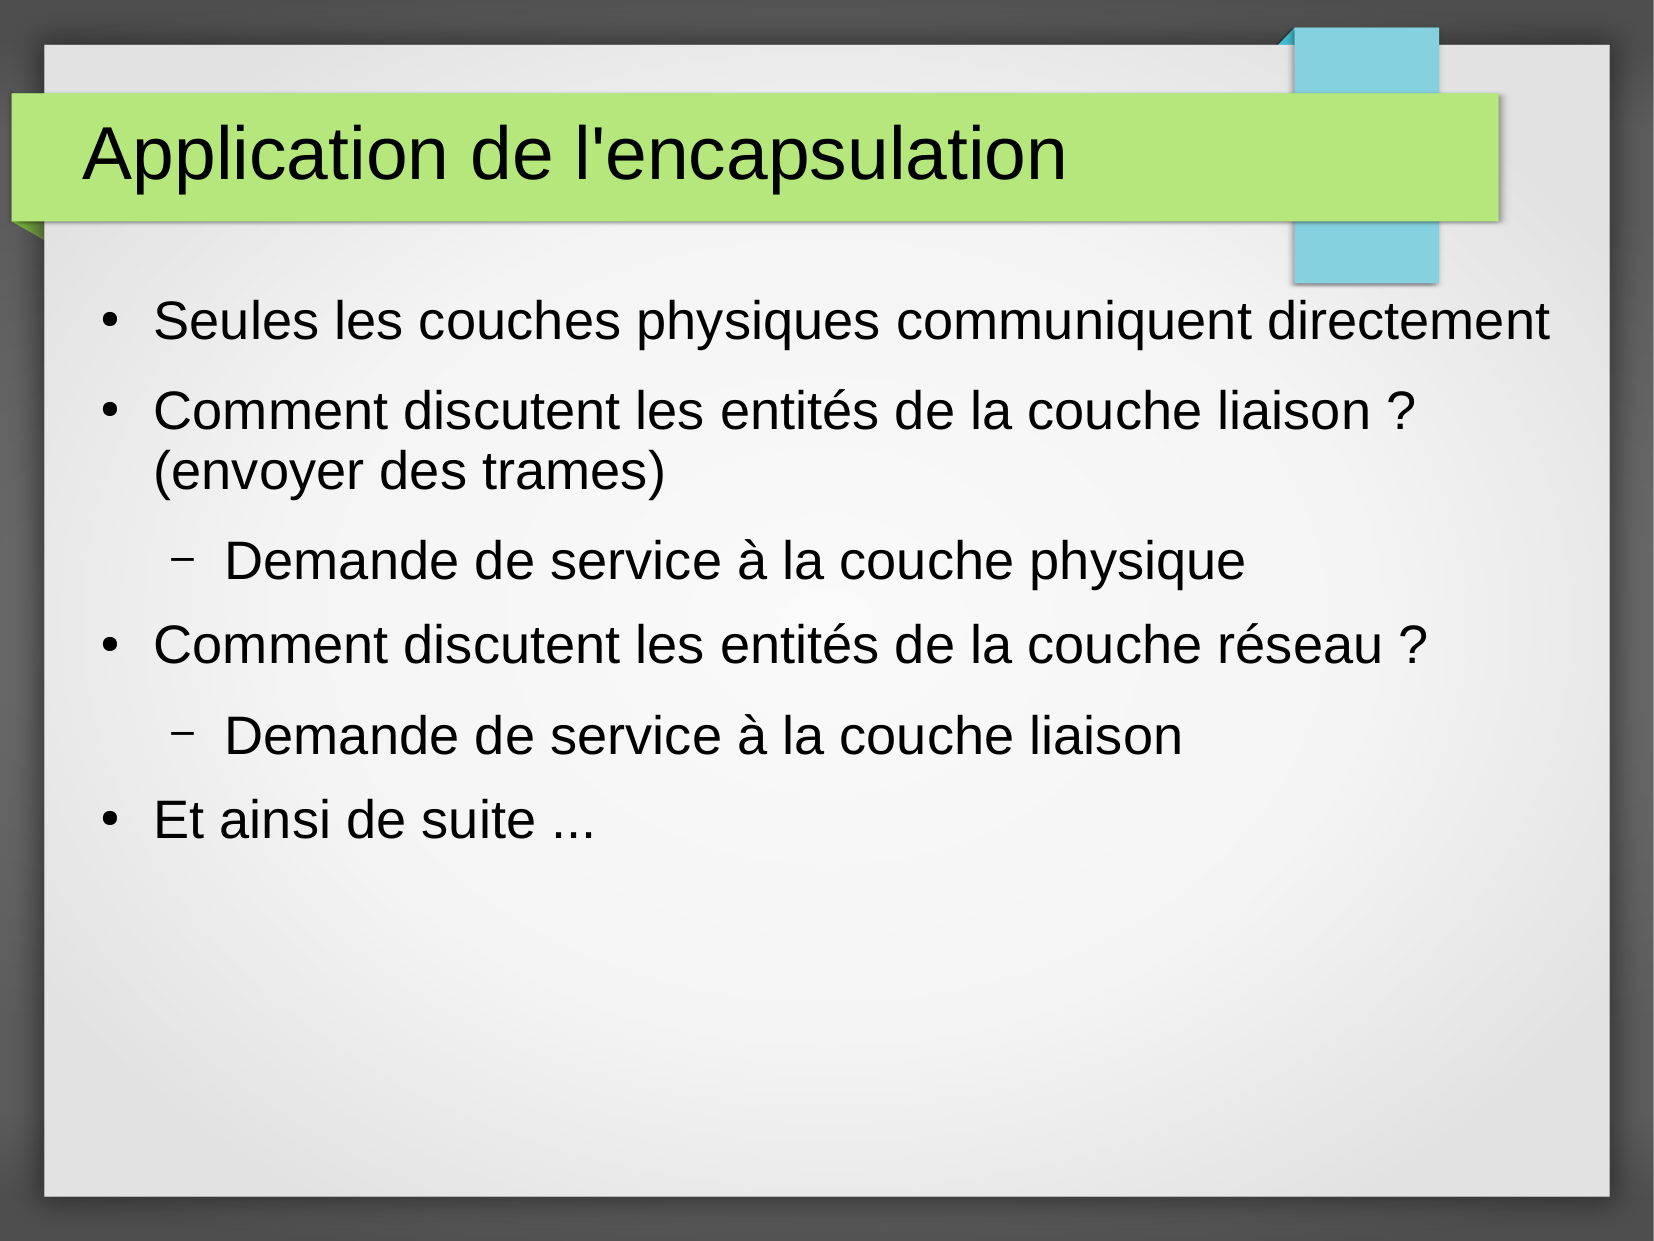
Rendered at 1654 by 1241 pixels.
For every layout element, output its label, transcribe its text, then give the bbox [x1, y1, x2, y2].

picture [0, 0, 1654, 1241]
list Seules les couches physiques communiquent directement Comment discutent les entités de la couche liaison ? (envoyer des trames) Demande de service à la couche physique Comment discutent les entités de la couche réseau ? Demande de service à la couche liaison Et ainsi de suite ... [82, 290, 1571, 1193]
title Application de l'encapsulation [82, 94, 1264, 213]
